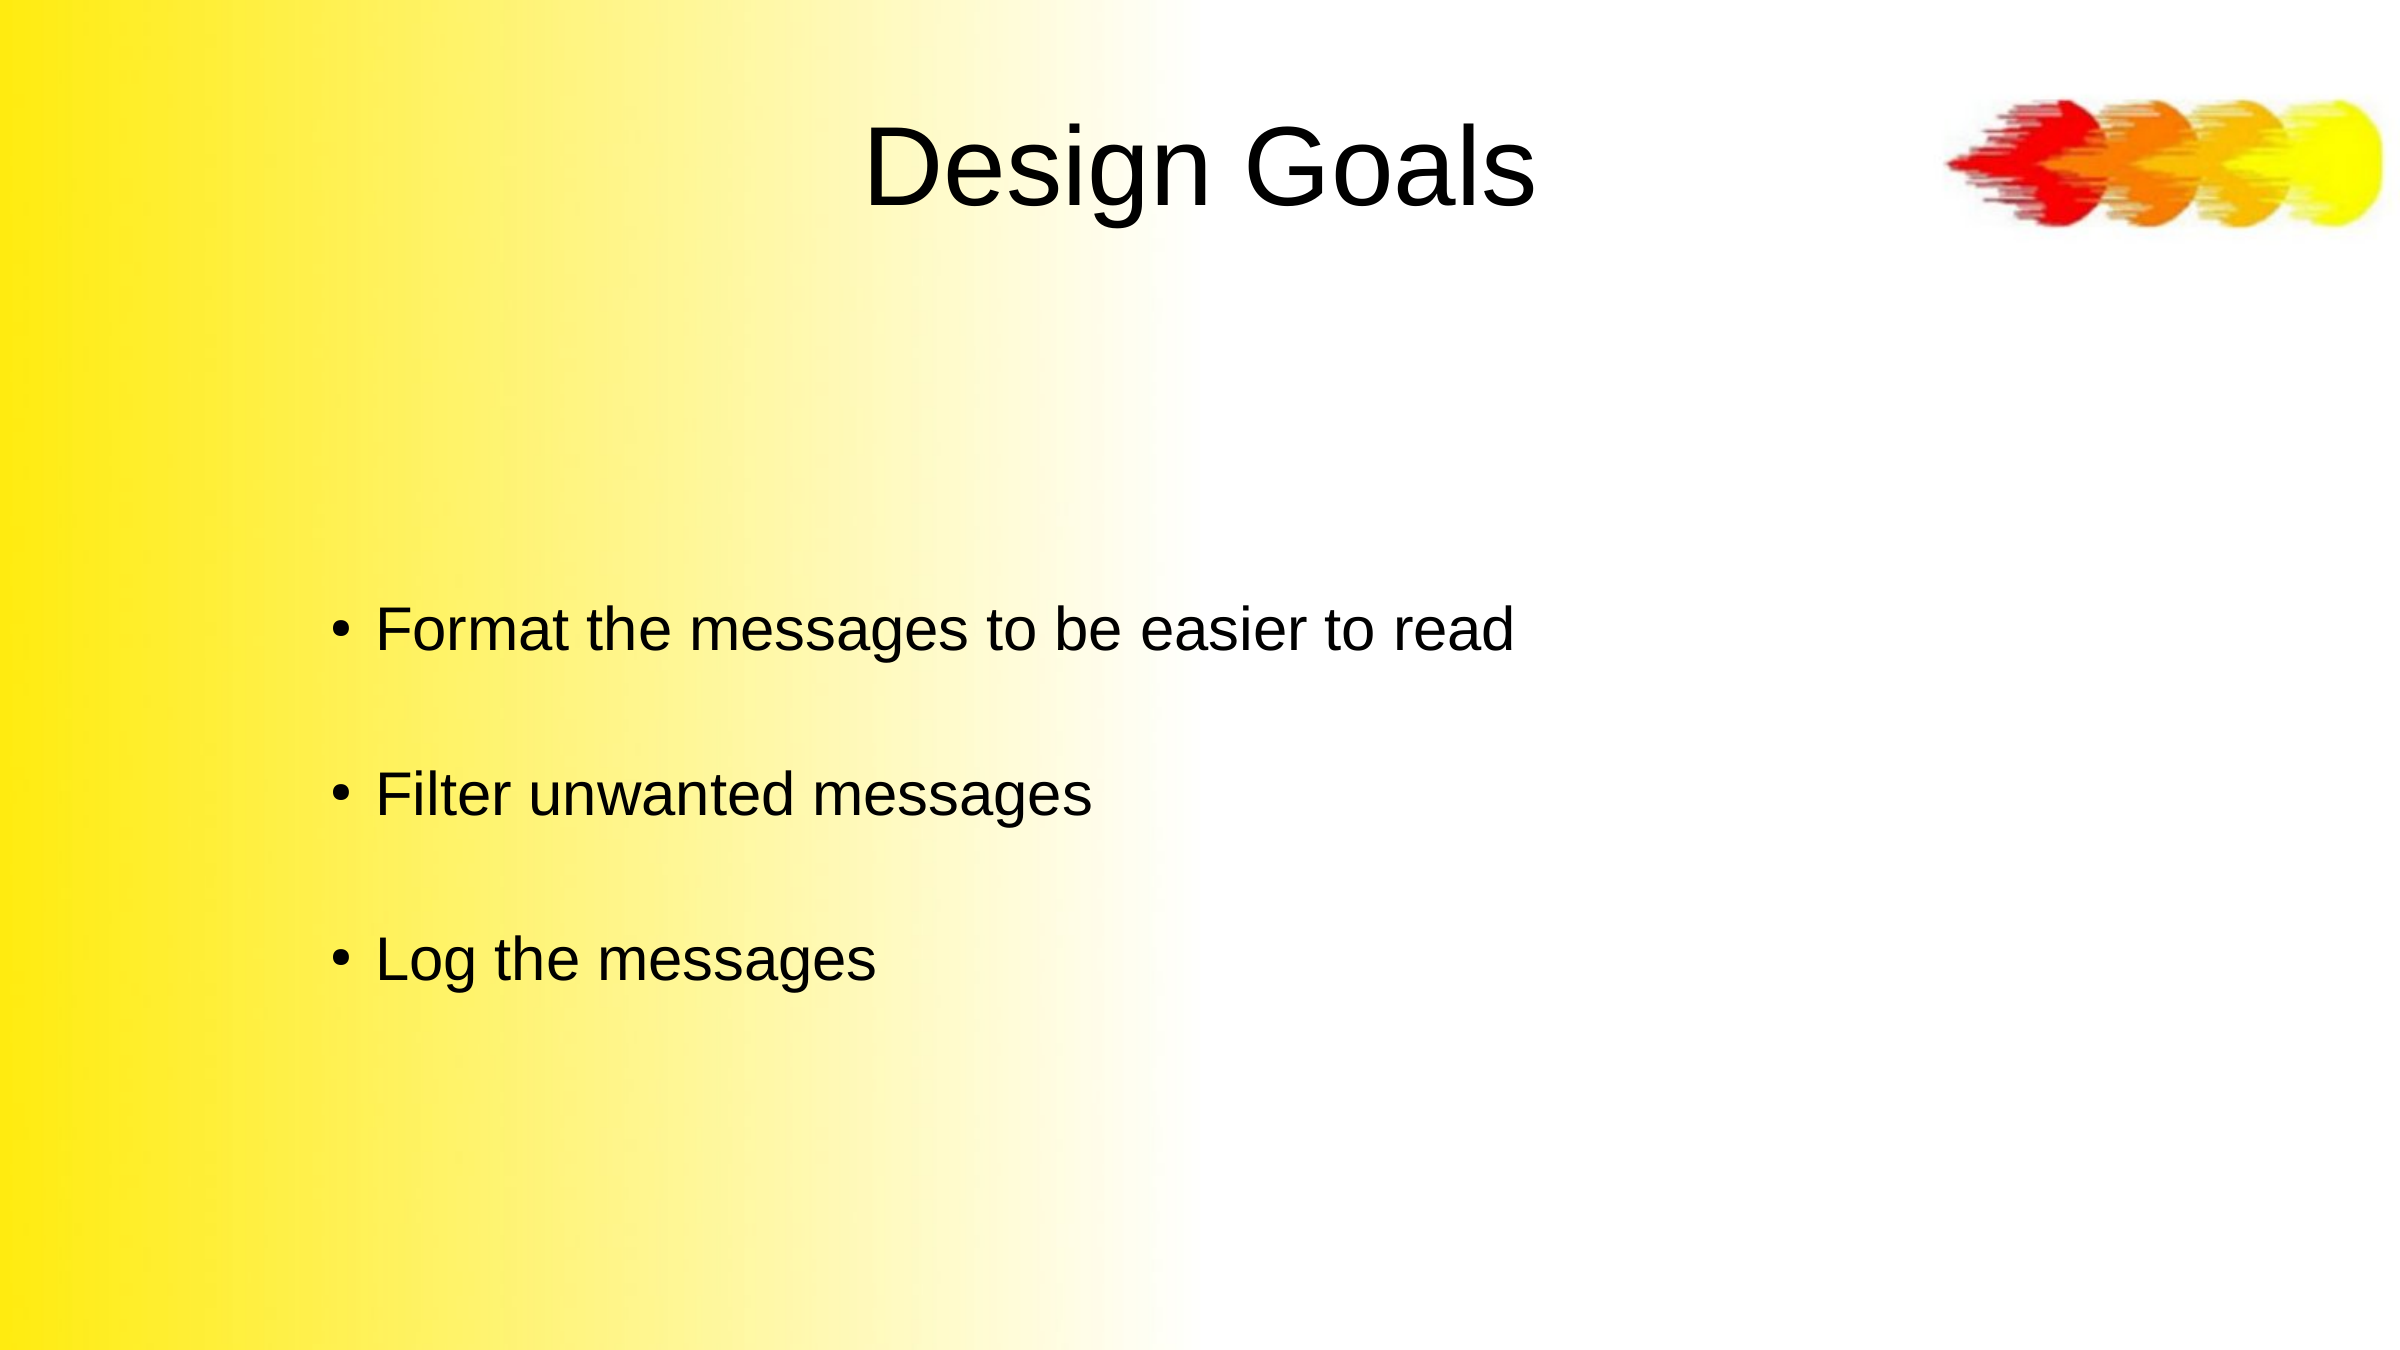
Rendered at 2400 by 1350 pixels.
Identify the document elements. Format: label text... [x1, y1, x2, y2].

list Format the messages to be easier to read Filter unwanted messages Log the messages [315, 526, 2280, 997]
title Design Goals [120, 53, 2280, 280]
picture [0, 0, 2400, 1350]
